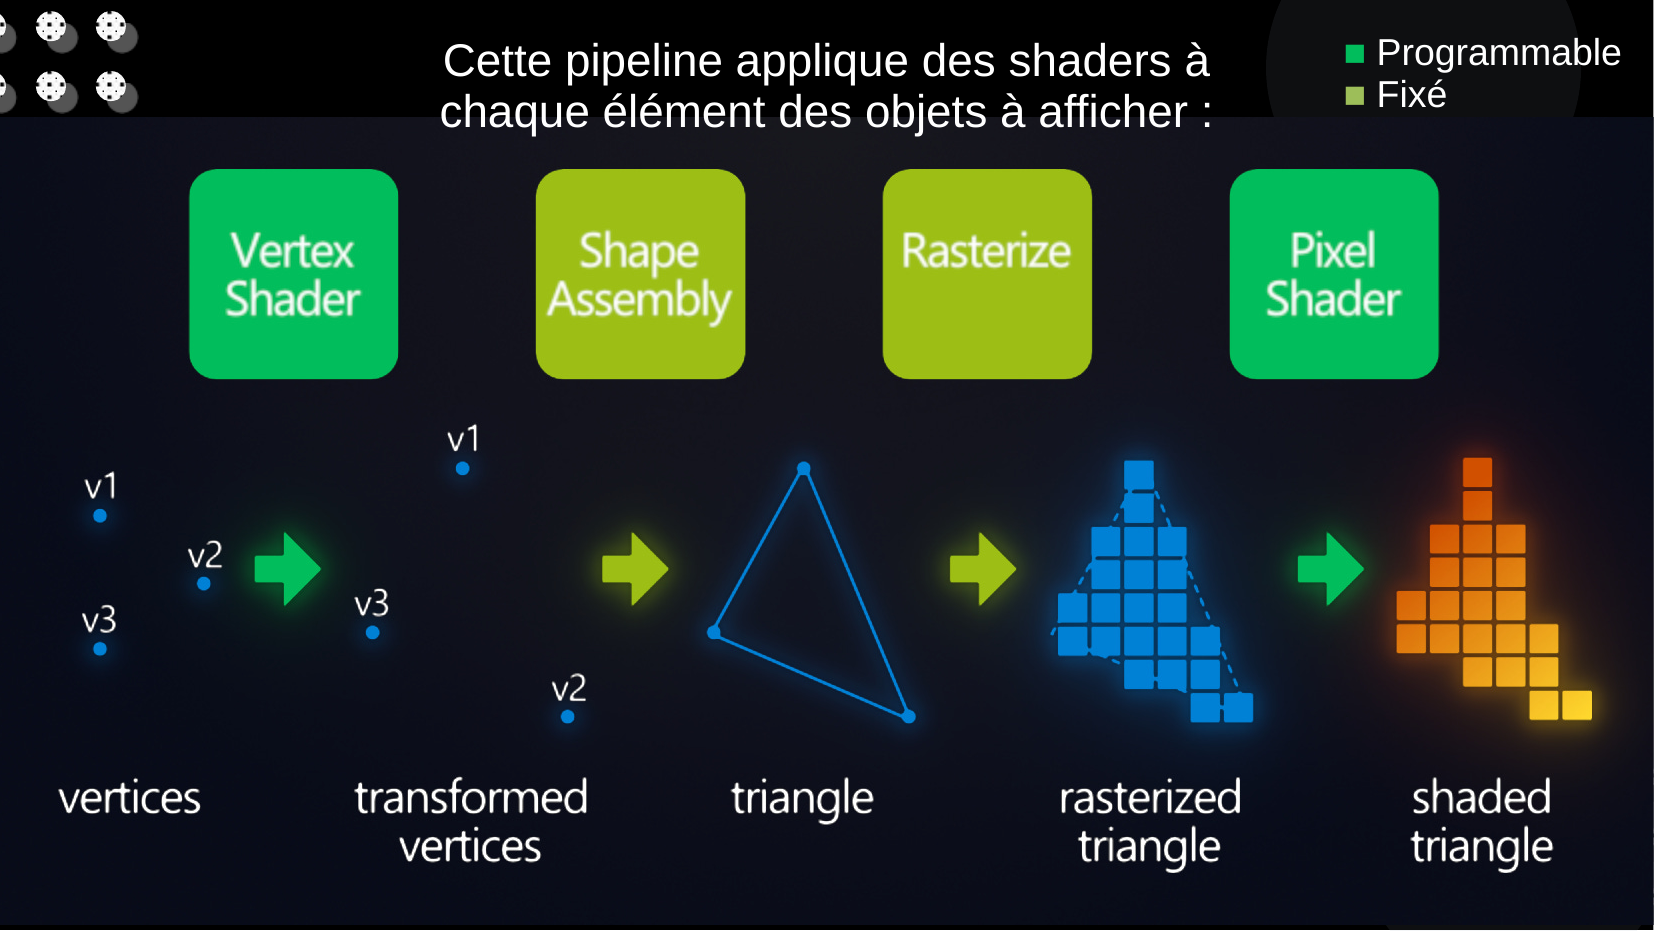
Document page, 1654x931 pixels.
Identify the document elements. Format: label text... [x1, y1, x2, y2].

text_box ■ Programmable ■ Fixé [1328, 23, 1648, 165]
text_box Cette pipeline applique des shaders à chaque élément des objets à afficher : [354, 27, 1300, 145]
picture [0, 74, 6, 99]
picture [95, 11, 126, 42]
picture [0, 14, 6, 39]
picture [35, 11, 66, 42]
picture [95, 71, 126, 102]
picture [35, 71, 66, 102]
picture [0, 117, 1654, 925]
